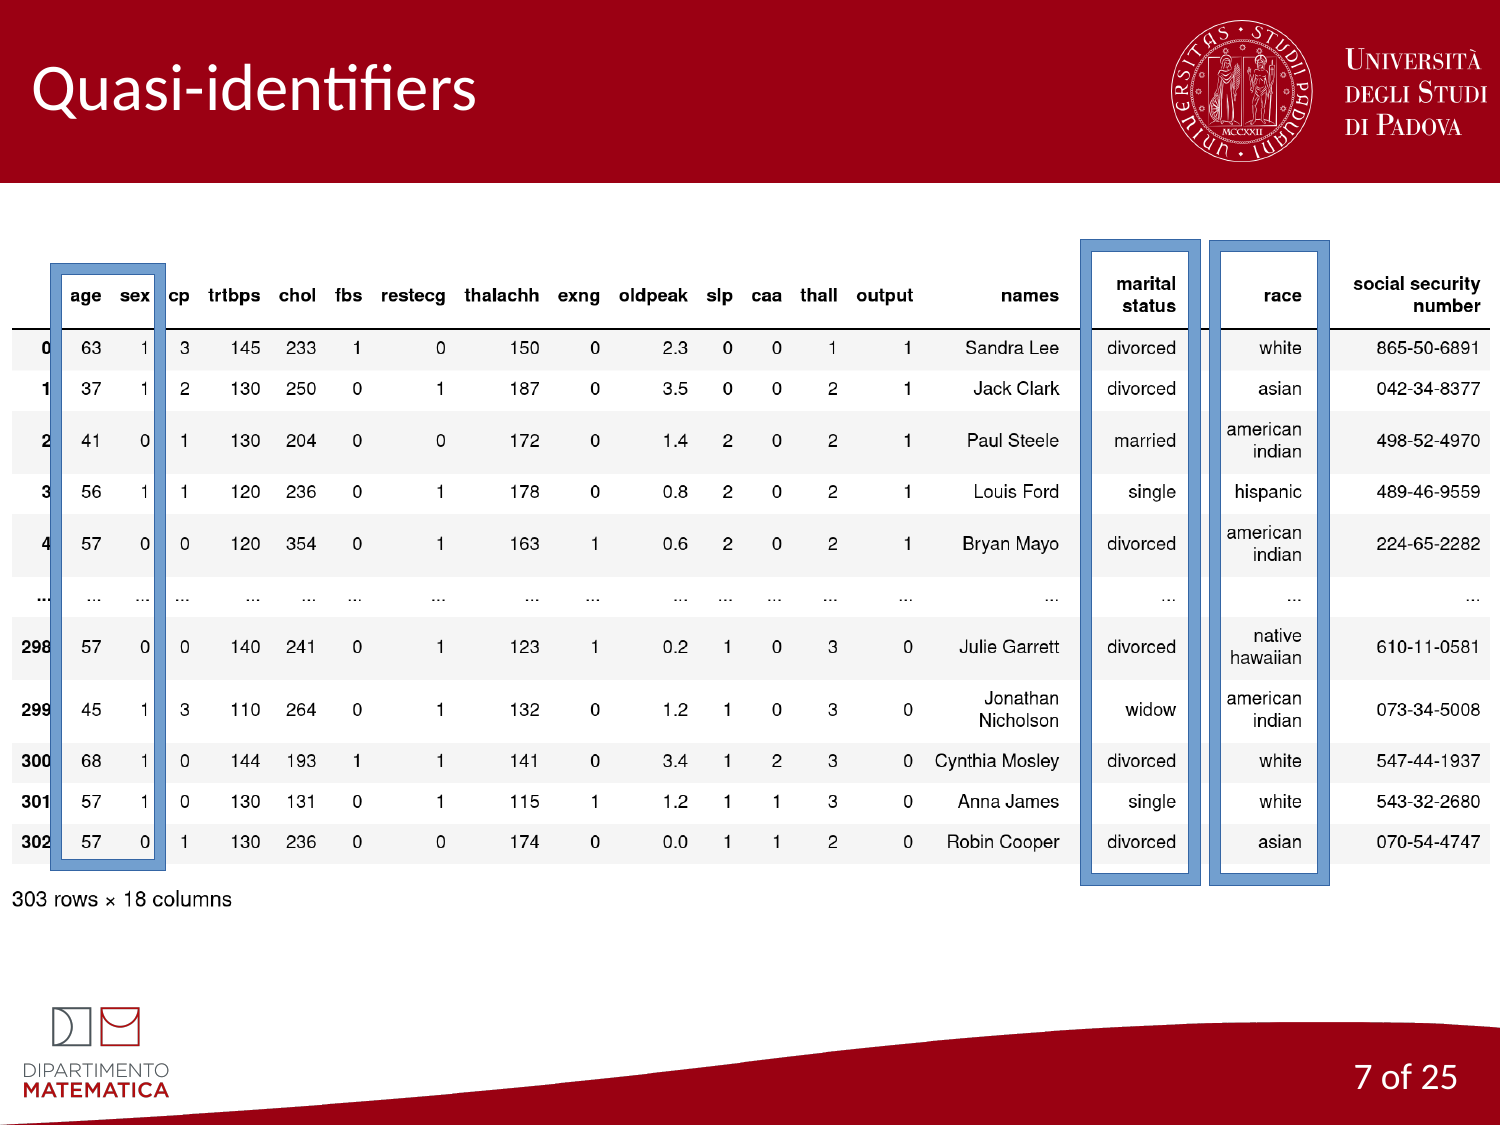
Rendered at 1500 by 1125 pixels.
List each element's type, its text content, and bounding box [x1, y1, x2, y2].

slide_number <number> of 25 [1136, 1044, 1474, 1104]
text_box [50, 263, 166, 871]
text_box [1209, 240, 1330, 886]
text_box [1080, 239, 1201, 886]
picture [62, 275, 154, 859]
picture [1092, 263, 1188, 873]
picture [1171, 20, 1487, 162]
picture [0, 1007, 1500, 1125]
picture [0, 263, 1500, 919]
picture [1221, 263, 1317, 873]
title Quasi-identifiers [0, 0, 1105, 180]
